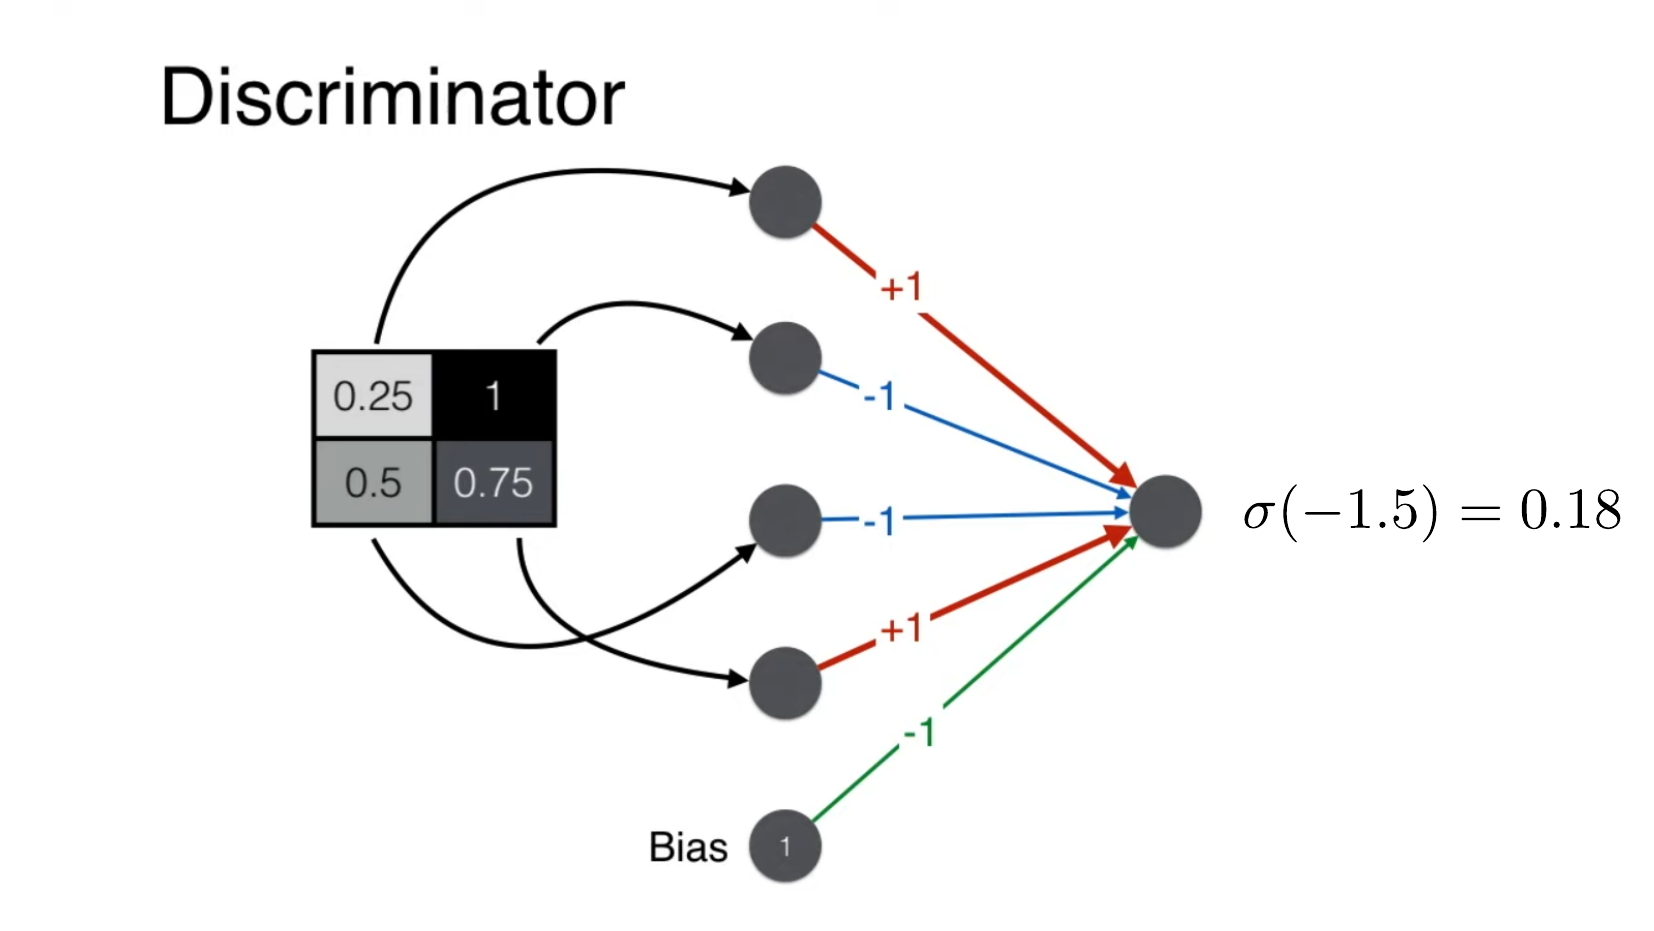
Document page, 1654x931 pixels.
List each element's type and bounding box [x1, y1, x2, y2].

picture [1240, 482, 1623, 545]
picture [51, 0, 1214, 922]
